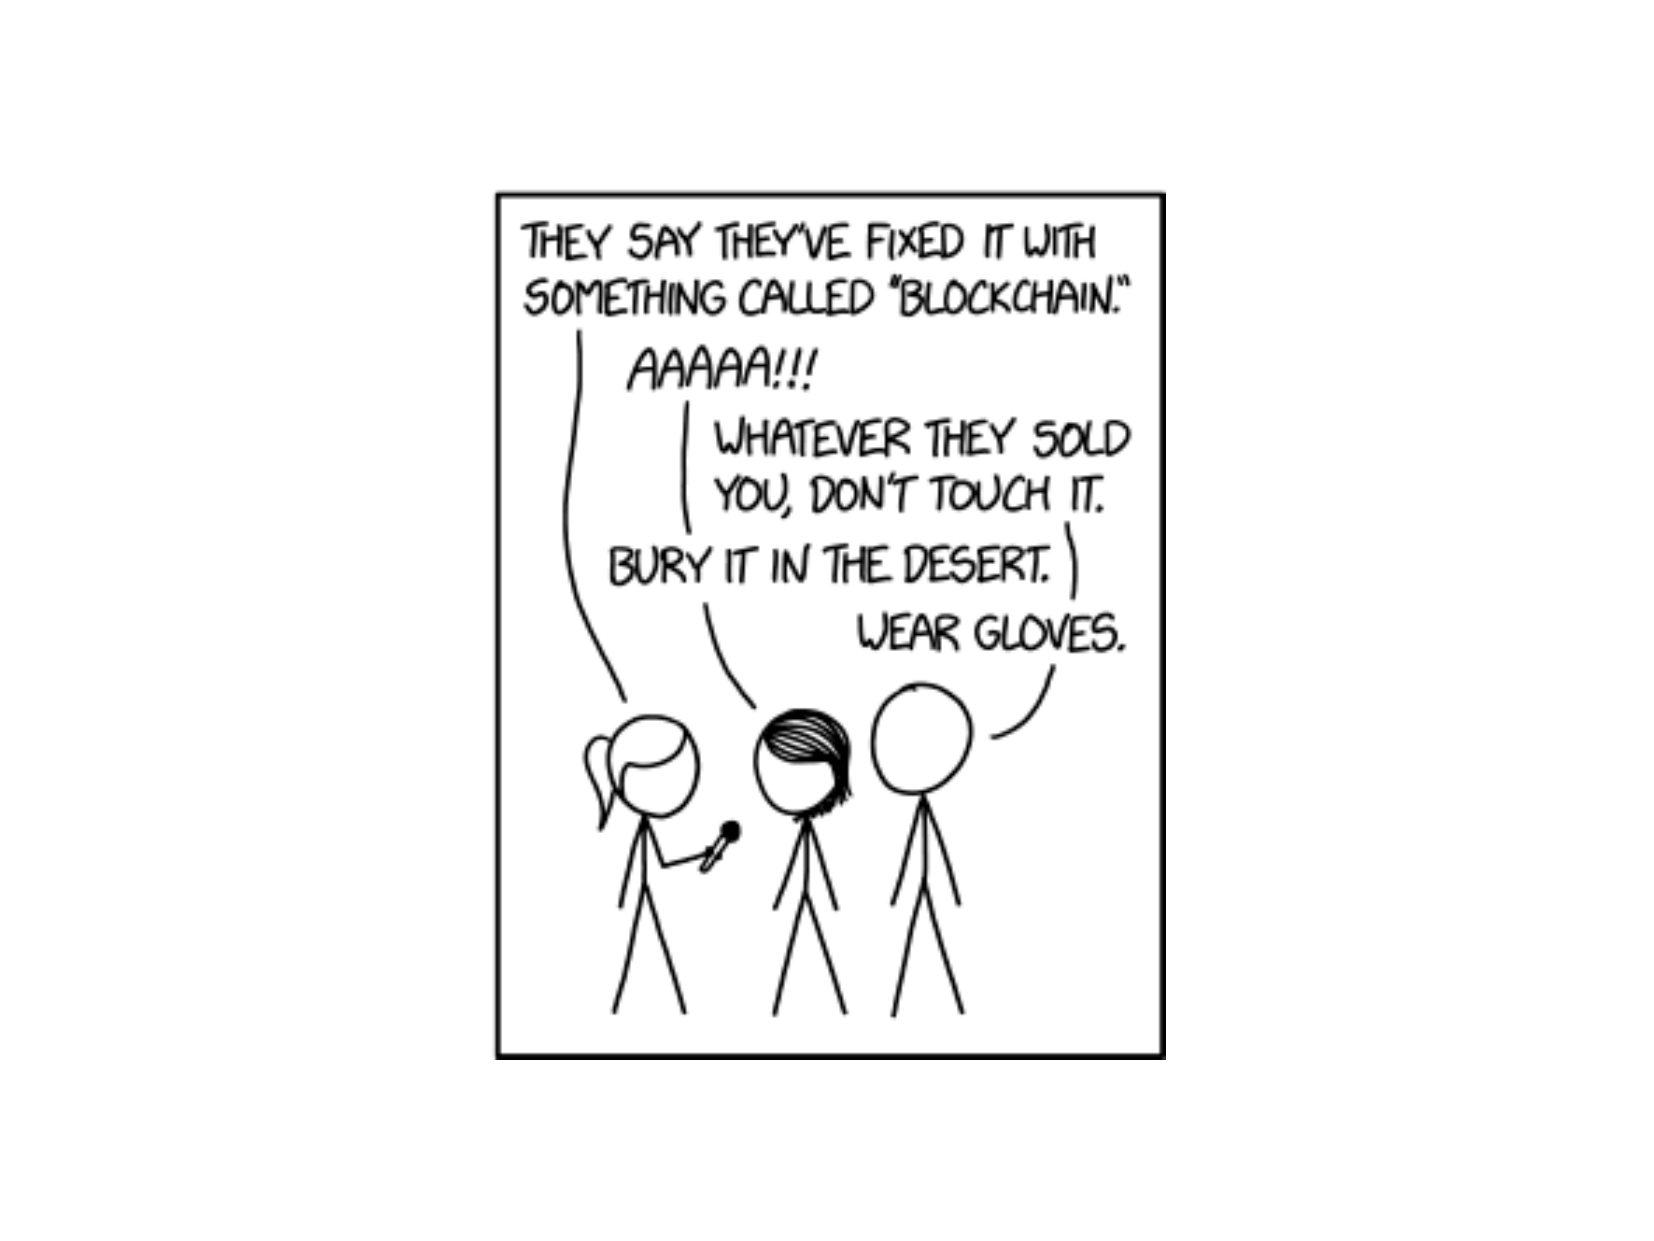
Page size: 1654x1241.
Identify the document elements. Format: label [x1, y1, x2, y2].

picture [488, 180, 1166, 1060]
